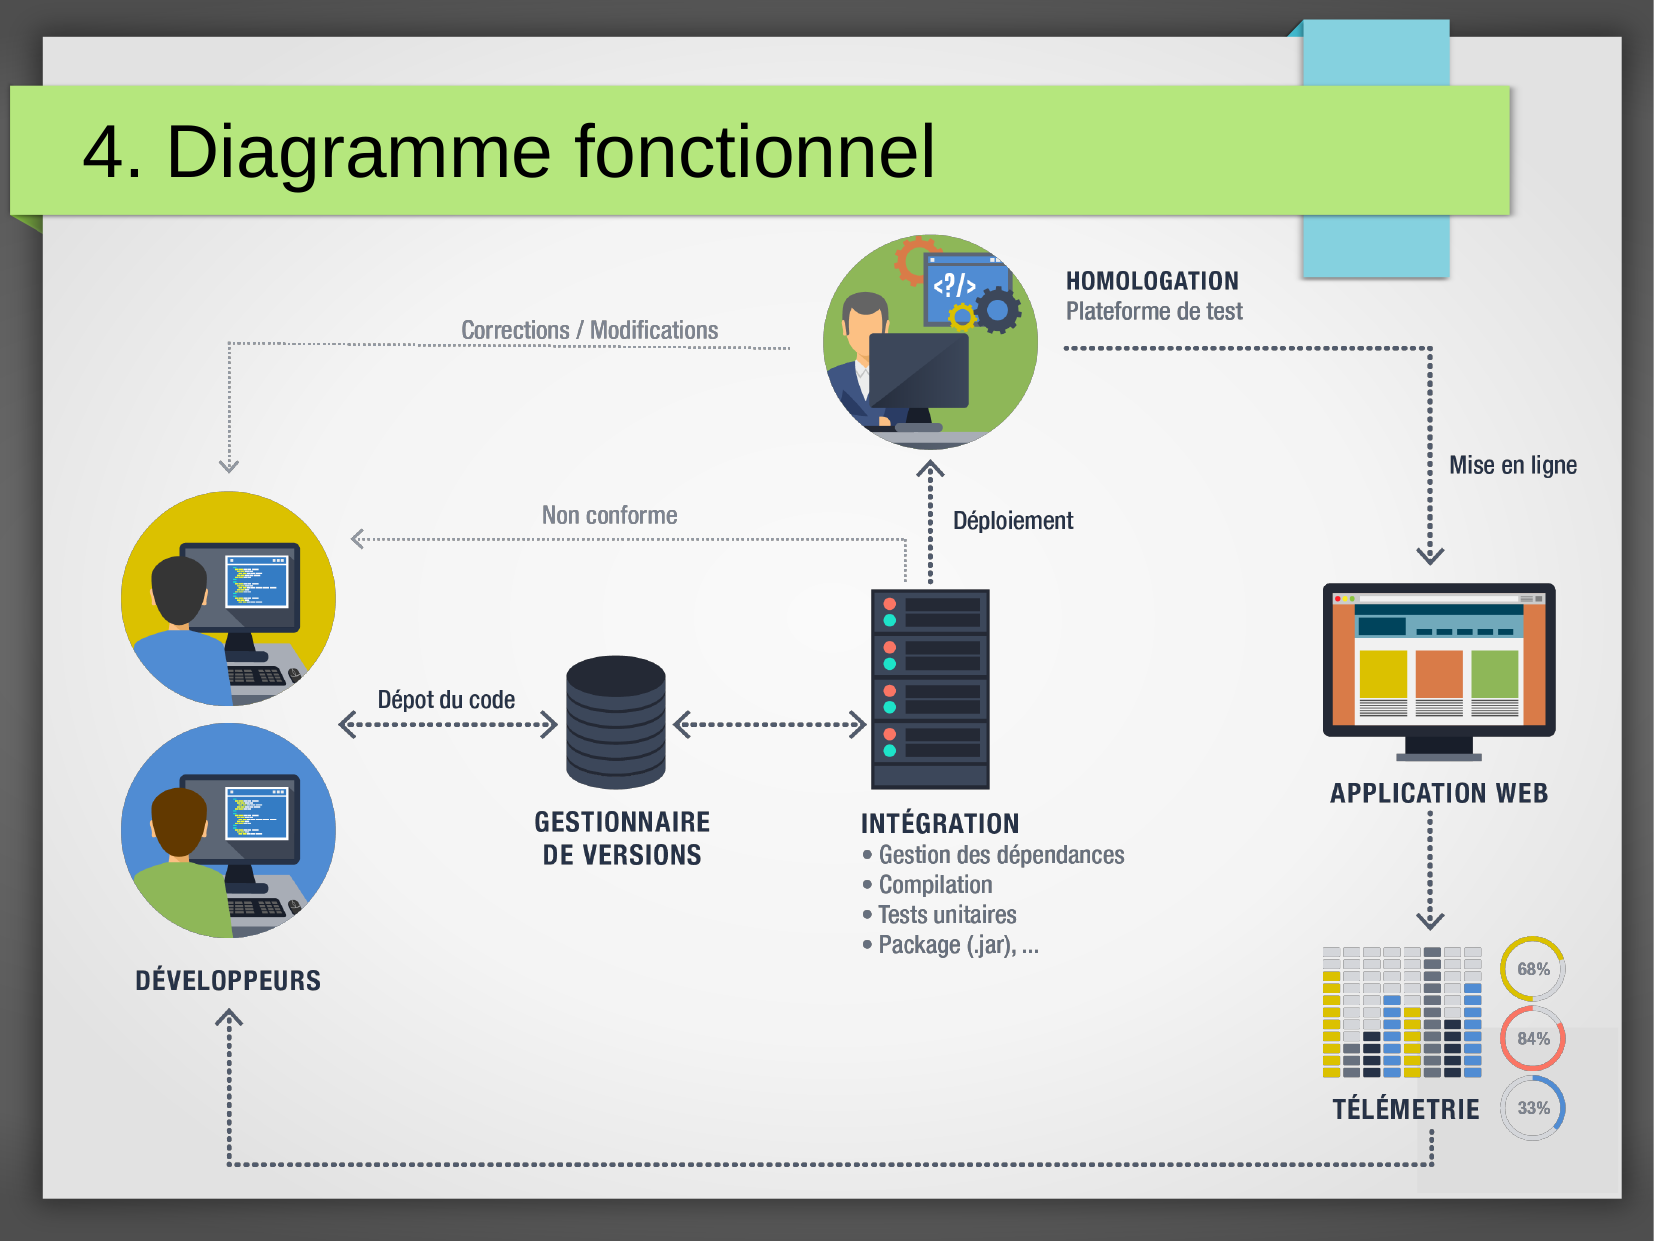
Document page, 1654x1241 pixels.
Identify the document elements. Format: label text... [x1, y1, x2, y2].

title 4. Diagramme fonctionnel [82, 94, 1262, 211]
text_box [1417, 1027, 1619, 1193]
picture [0, 0, 1654, 1241]
